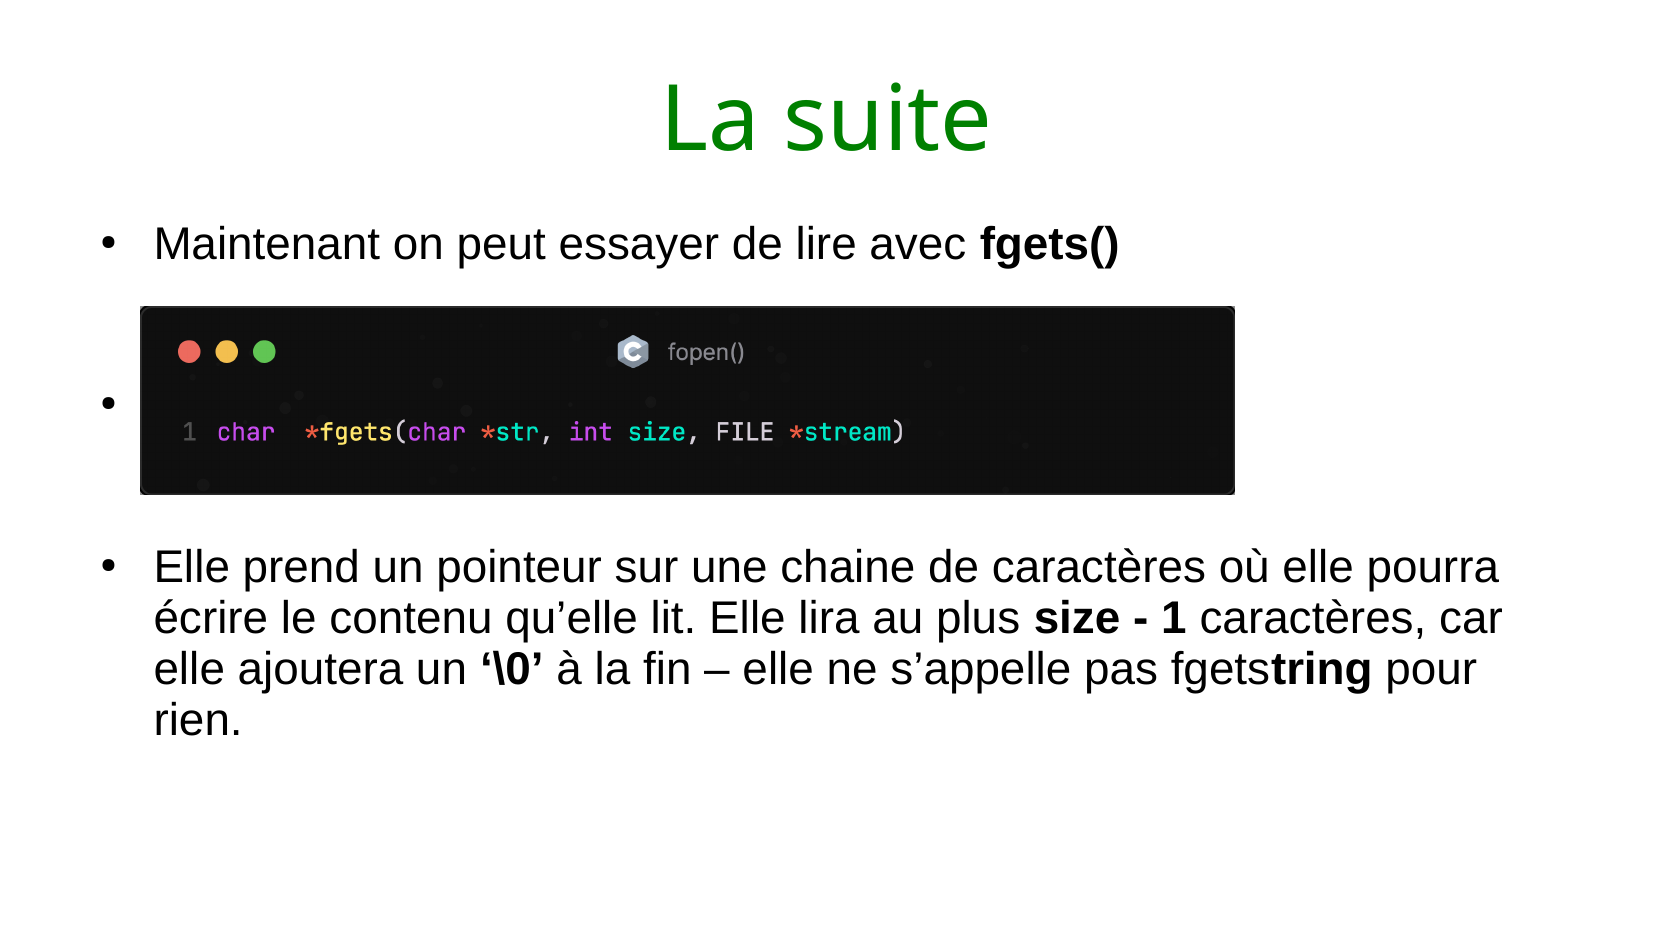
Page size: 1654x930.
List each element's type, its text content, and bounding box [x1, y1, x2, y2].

picture [140, 306, 1235, 495]
list Maintenant on peut essayer de lire avec fgets() Elle prend un pointeur sur une chaine de caractères où elle pourra écrire le contenu qu’elle lit. Elle lira au plus size - 1 caractères, car elle ajoutera un ‘\0’ à la fin – elle ne s’appelle pas fgetstring pour rien. [82, 217, 1571, 884]
title La suite [82, 37, 1571, 193]
